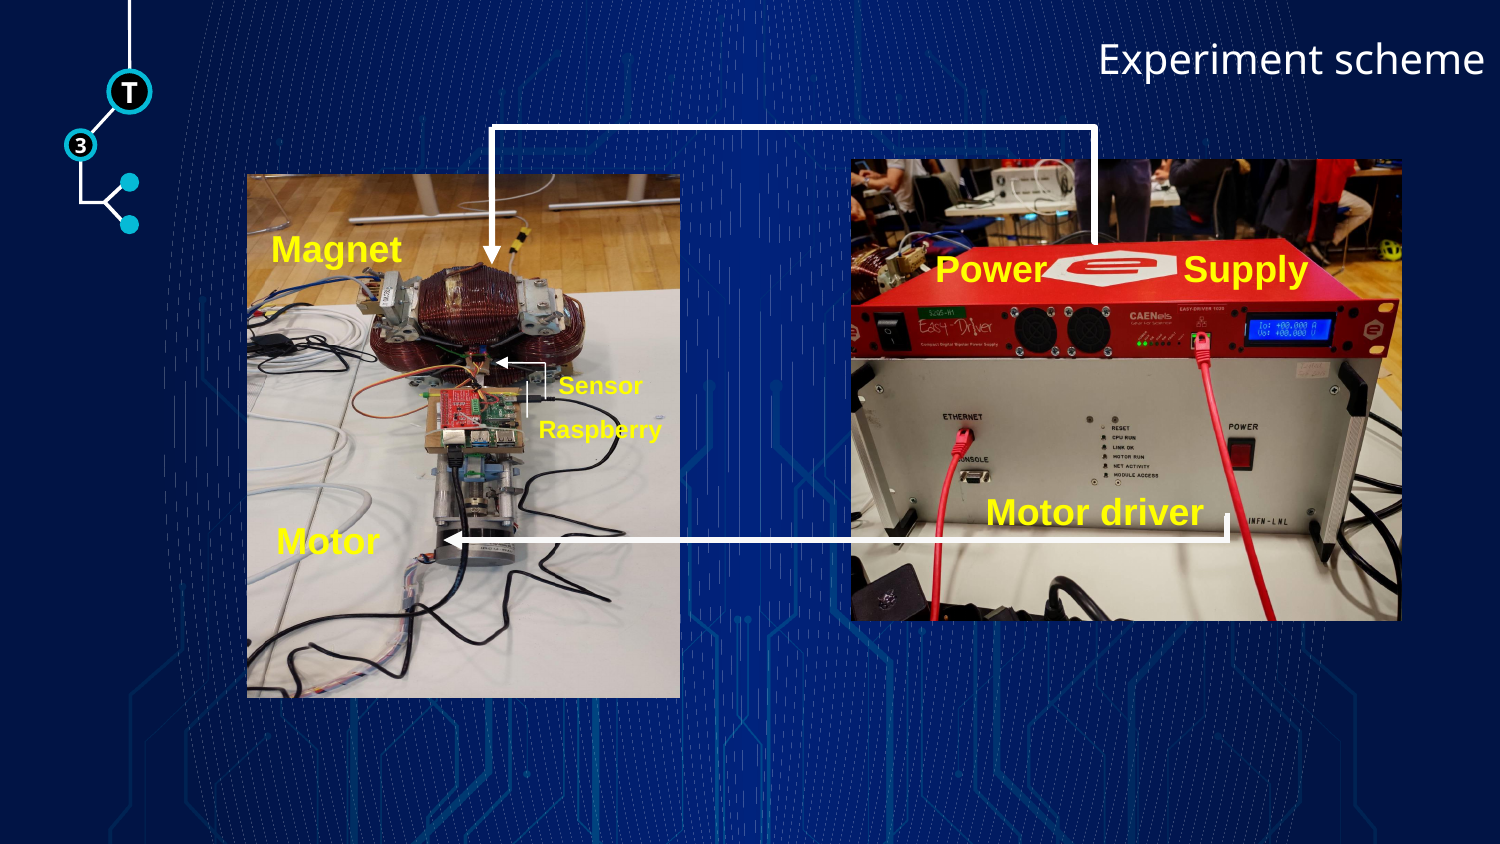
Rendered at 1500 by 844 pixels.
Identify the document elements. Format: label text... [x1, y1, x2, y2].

text_box Motor driver [970, 480, 1256, 540]
text_box Magnet [256, 217, 452, 278]
title Experiment scheme [988, 17, 1486, 102]
text_box Power Supply [920, 237, 1370, 298]
text_box Raspberry [523, 405, 679, 448]
text_box T [108, 70, 151, 113]
picture [108, 0, 1402, 844]
text_box [122, 217, 137, 232]
text_box 3 [66, 130, 95, 160]
text_box Sensor [543, 361, 660, 405]
text_box [122, 175, 137, 190]
text_box Motor [261, 509, 402, 570]
